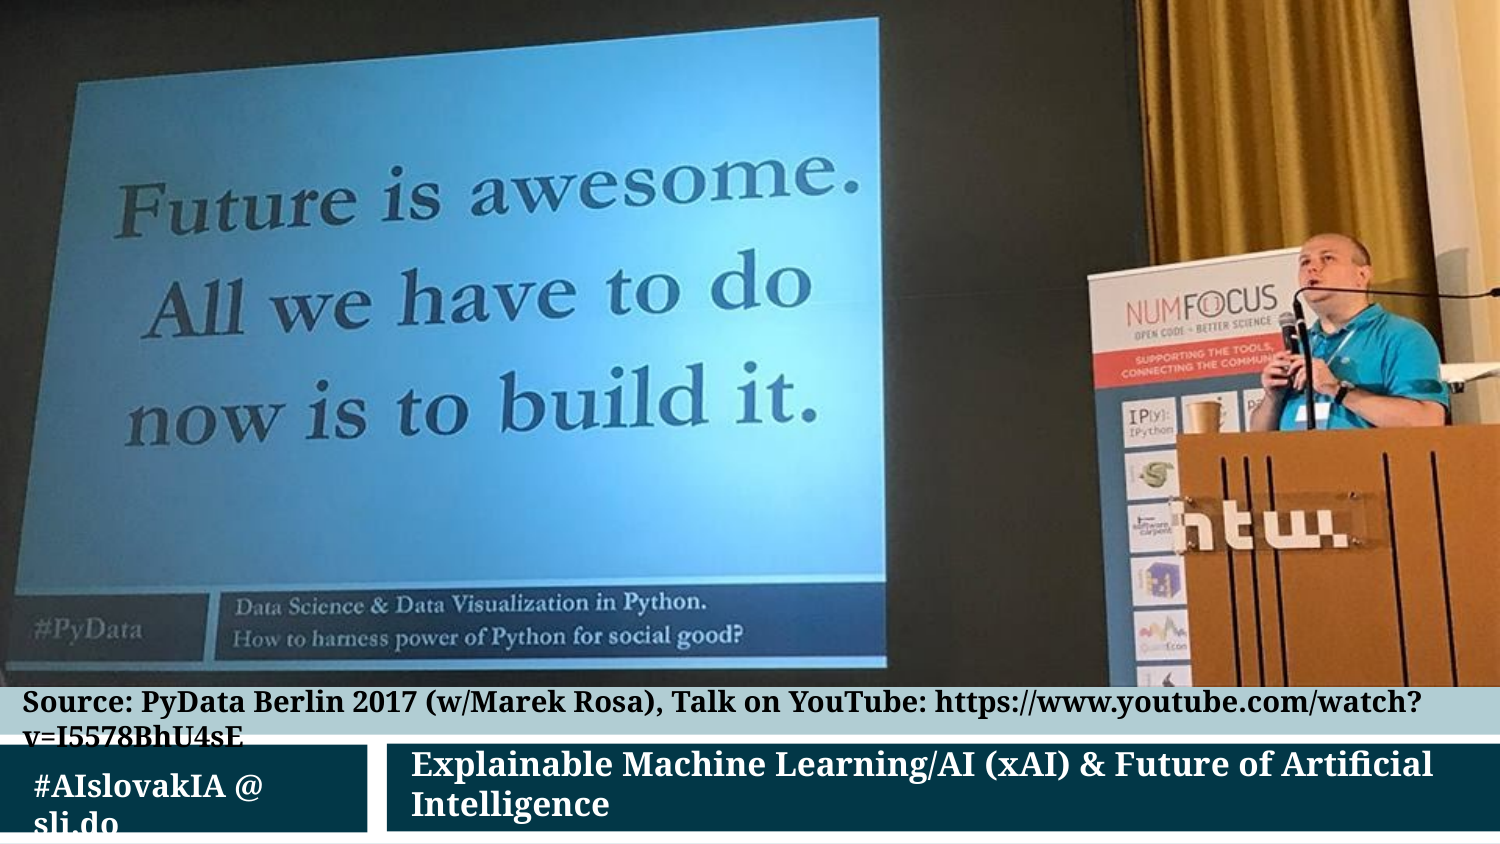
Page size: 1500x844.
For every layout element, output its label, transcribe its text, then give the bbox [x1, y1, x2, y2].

picture [0, 0, 1500, 687]
text_box Explainable Machine Learning/AI (xAI) & Future of Artificial Intelligence [400, 740, 1500, 826]
text_box #AIslovakIA @ sli.do [22, 760, 342, 815]
text_box Source: PyData Berlin 2017 (w/Marek Rosa), Talk on YouTube: https://www.youtube.com/watch?v=I5578BhU4sE [11, 677, 1481, 732]
